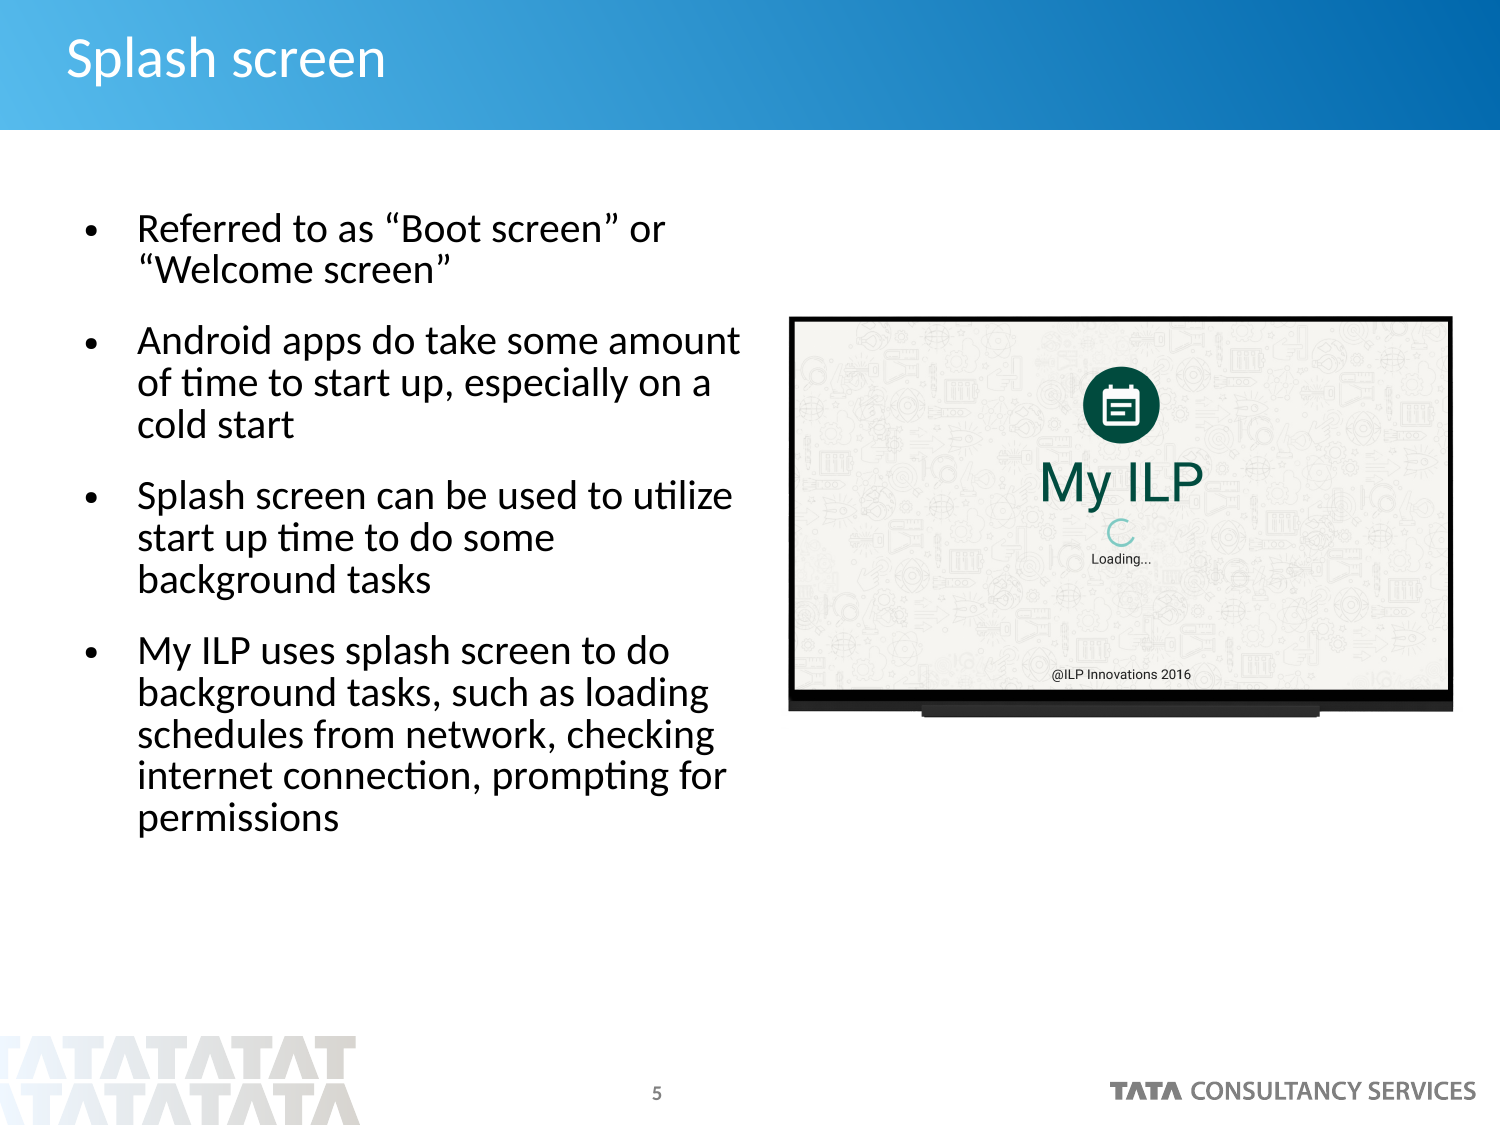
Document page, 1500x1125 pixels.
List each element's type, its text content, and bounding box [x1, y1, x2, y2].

list Referred to as “Boot screen” or “Welcome screen” Android apps do take some amount of time to start up, especially on a cold start Splash screen can be used to utilize start up time to do some background tasks My ILP uses splash screen to do background tasks, such as loading schedules from network, checking internet connection, prompting for permissions [66, 210, 748, 963]
title Splash screen [66, 9, 1463, 116]
picture [781, 316, 1463, 729]
